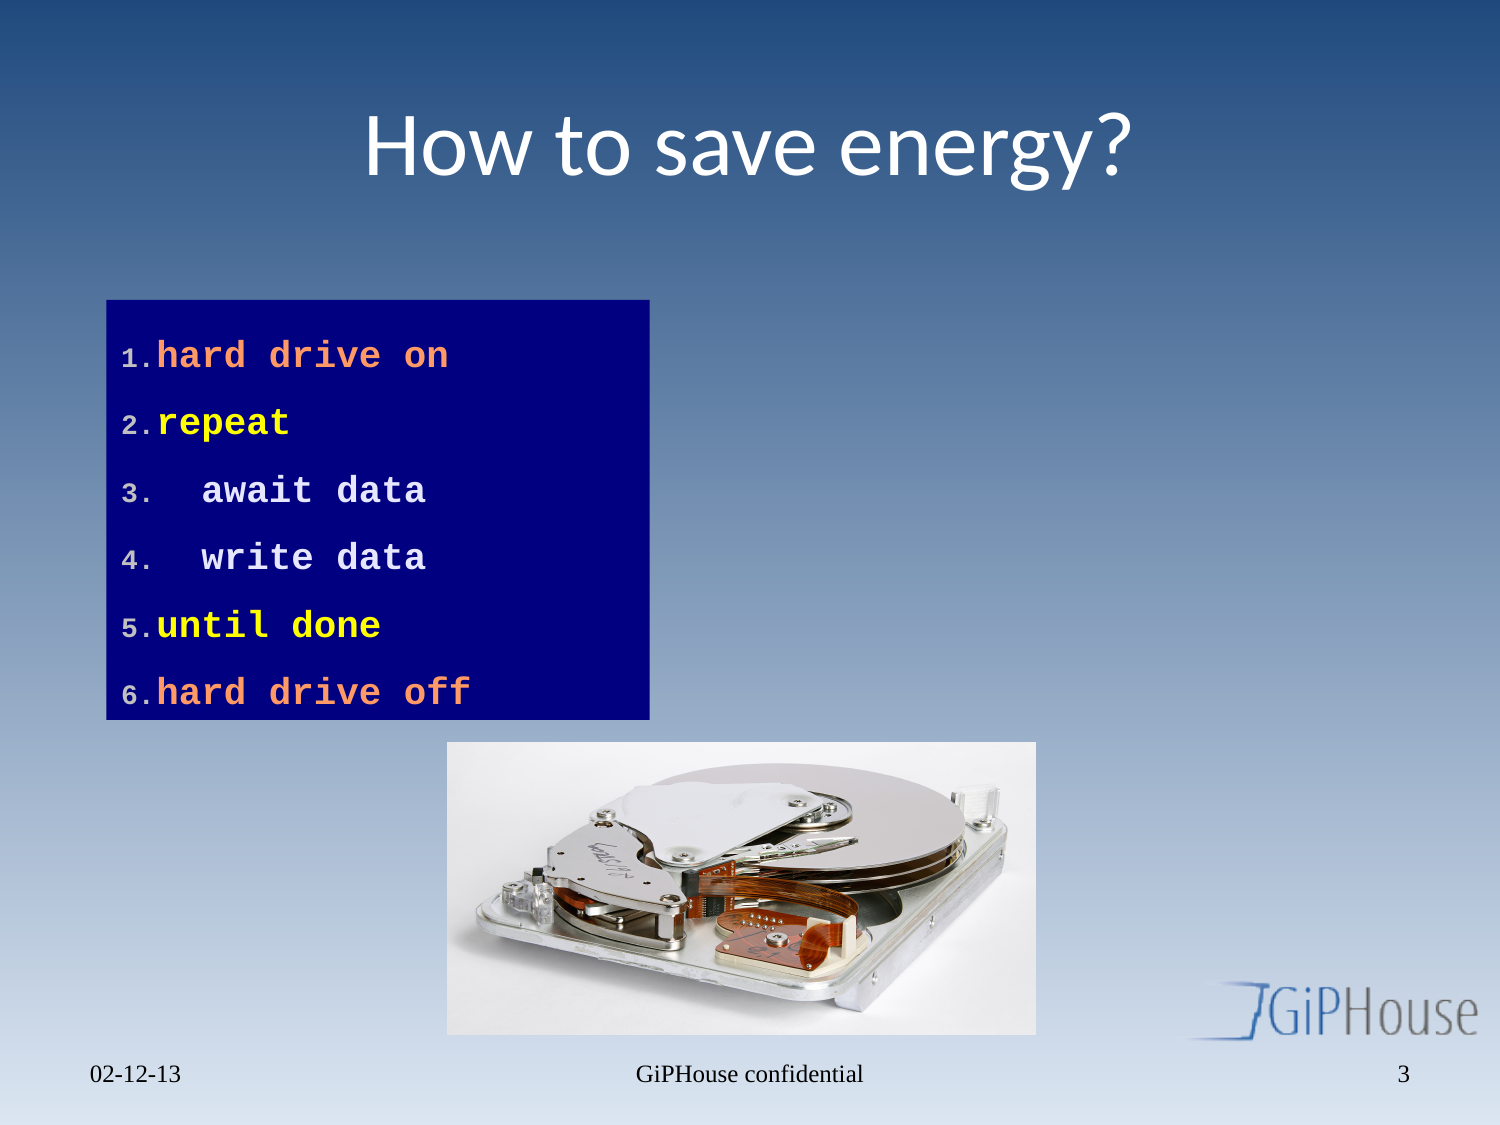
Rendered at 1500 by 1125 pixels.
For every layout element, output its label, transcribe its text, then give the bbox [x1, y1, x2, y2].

text_box hard drive on repeat await data write data until done hard drive off [106, 299, 650, 720]
text_box 02-12-13 [74, 1042, 426, 1103]
text_box GiPHouse confidential [512, 1042, 988, 1103]
title How to save energy? [75, 45, 1426, 233]
picture [1137, 937, 1482, 1086]
picture [447, 742, 1036, 1036]
text_box <number> [1074, 1042, 1426, 1103]
